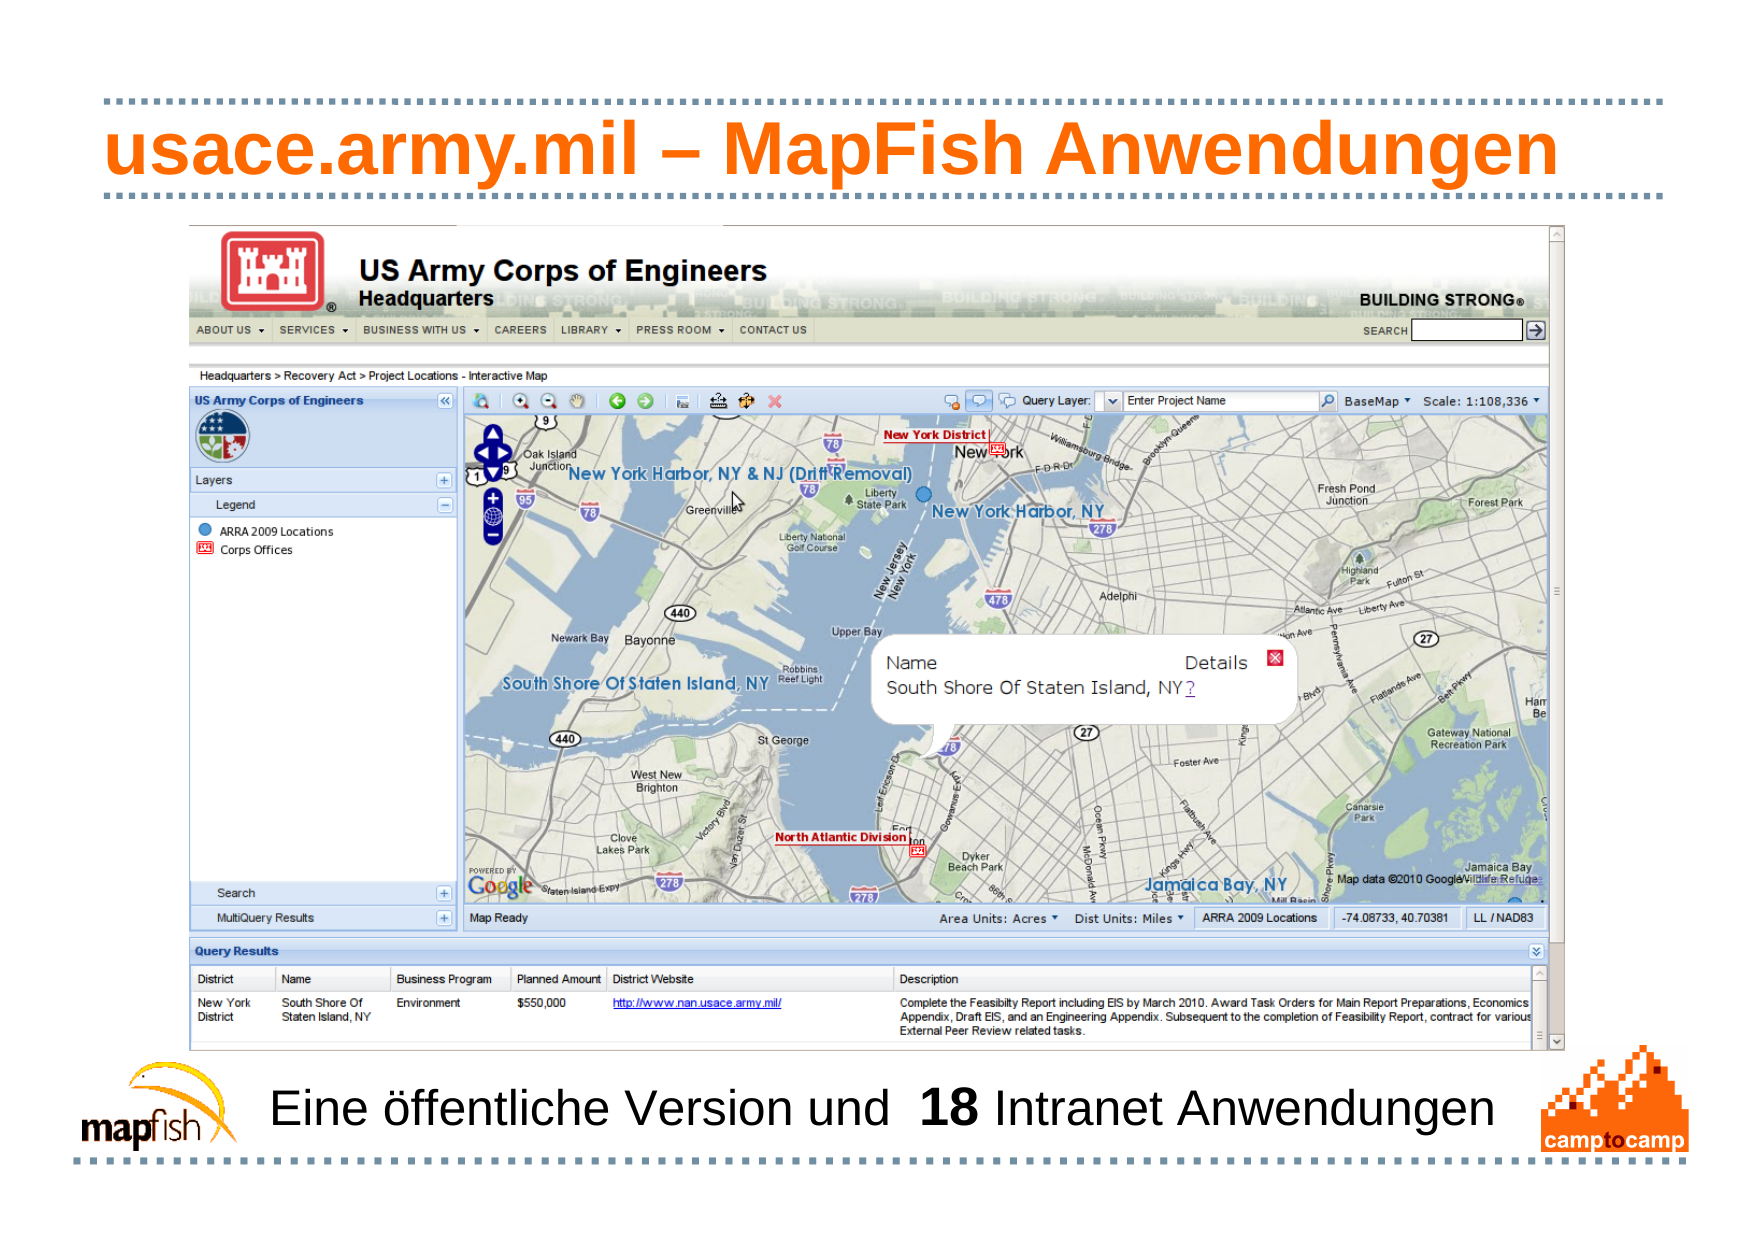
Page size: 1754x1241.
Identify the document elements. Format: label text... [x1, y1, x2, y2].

title usace.army.mil – MapFish Anwendungen [103, 104, 1660, 193]
picture [189, 225, 1689, 1152]
text_box Eine öffentliche Version und 18 Intranet Anwendungen [240, 1069, 1534, 1145]
picture [82, 1062, 237, 1151]
